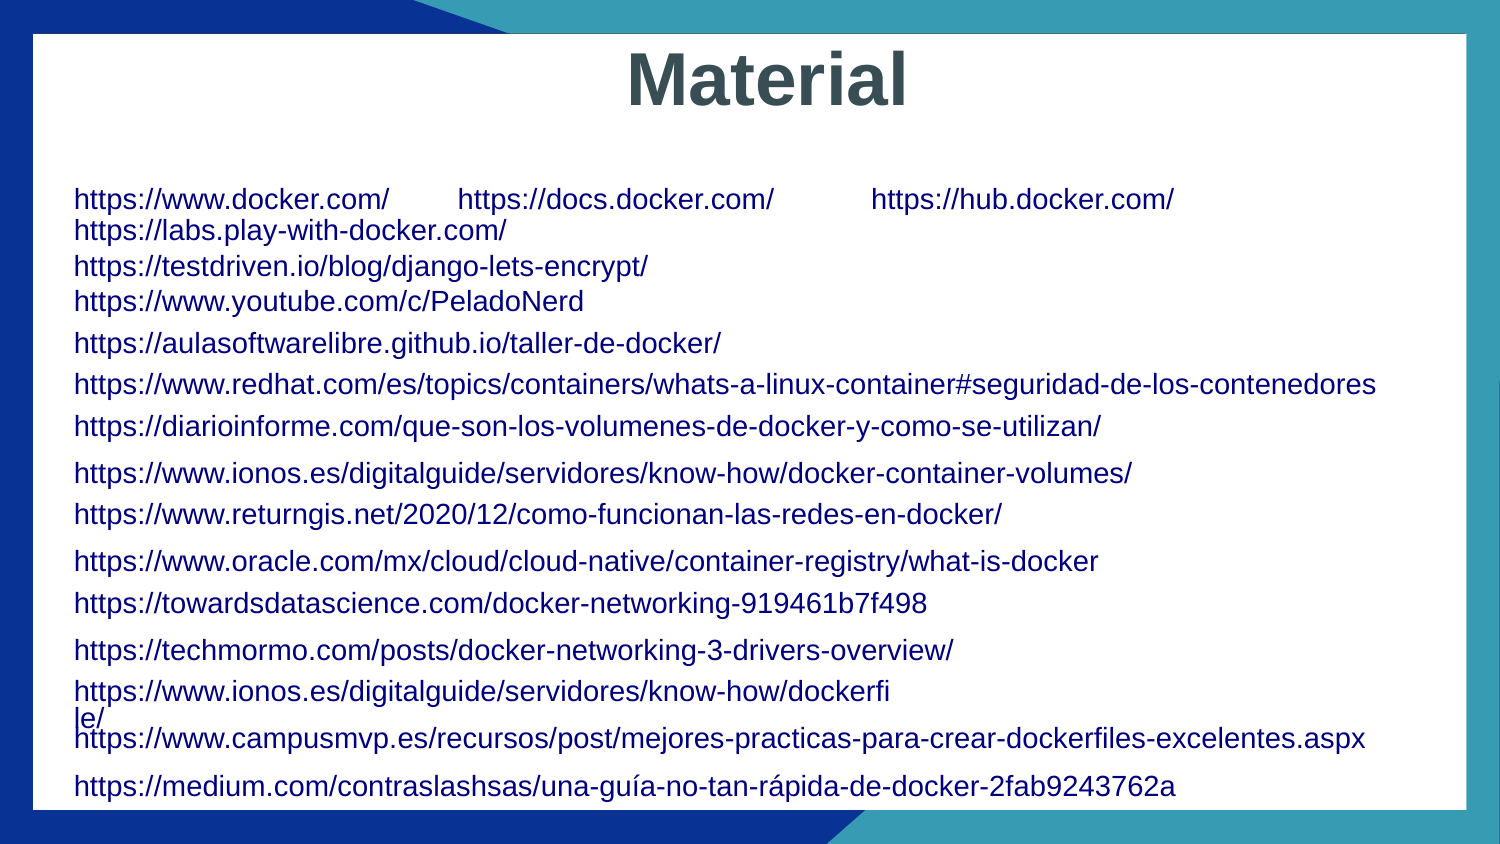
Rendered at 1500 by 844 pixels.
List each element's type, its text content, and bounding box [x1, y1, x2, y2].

text_box https://www.ionos.es/digitalguide/servidores/know-how/dockerfile/ [59, 668, 913, 715]
text_box https://www.redhat.com/es/topics/containers/whats-a-linux-container#seguridad-de-los-contenedores [59, 360, 1418, 420]
text_box https://labs.play-with-docker.com/ [59, 206, 750, 242]
text_box https://medium.com/contraslashsas/una-guía-no-tan-rápida-de-docker-2fab9243762a [59, 763, 1345, 810]
text_box https://techmormo.com/posts/docker-networking-3-drivers-overview/ [59, 626, 1010, 675]
text_box https://hub.docker.com/ [856, 175, 1300, 224]
text_box https://aulasoftwarelibre.github.io/taller-de-docker/ [59, 319, 1087, 367]
text_box https://www.docker.com/ [59, 175, 414, 206]
text_box https://www.youtube.com/c/PeladoNerd [59, 293, 866, 326]
text_box https://www.ionos.es/digitalguide/servidores/know-how/docker-container-volumes/ [59, 449, 1300, 497]
text_box https://www.returngis.net/2020/12/como-funcionan-las-redes-en-docker/ [59, 490, 1081, 537]
text_box https://diarioinforme.com/que-son-los-volumenes-de-docker-y-como-se-utilizan/ [59, 402, 1298, 449]
text_box https://docs.docker.com/ [442, 175, 856, 224]
text_box https://www.oracle.com/mx/cloud/cloud-native/container-registry/what-is-docker [59, 537, 1440, 597]
text_box https://www.campusmvp.es/recursos/post/mejores-practicas-para-crear-dockerfiles-excelentes.aspx [59, 715, 1431, 763]
text_box https://testdriven.io/blog/django-lets-encrypt/ [58, 242, 969, 293]
text_box Material [59, 29, 1477, 129]
text_box https://towardsdatascience.com/docker-networking-919461b7f498 [59, 579, 1391, 628]
